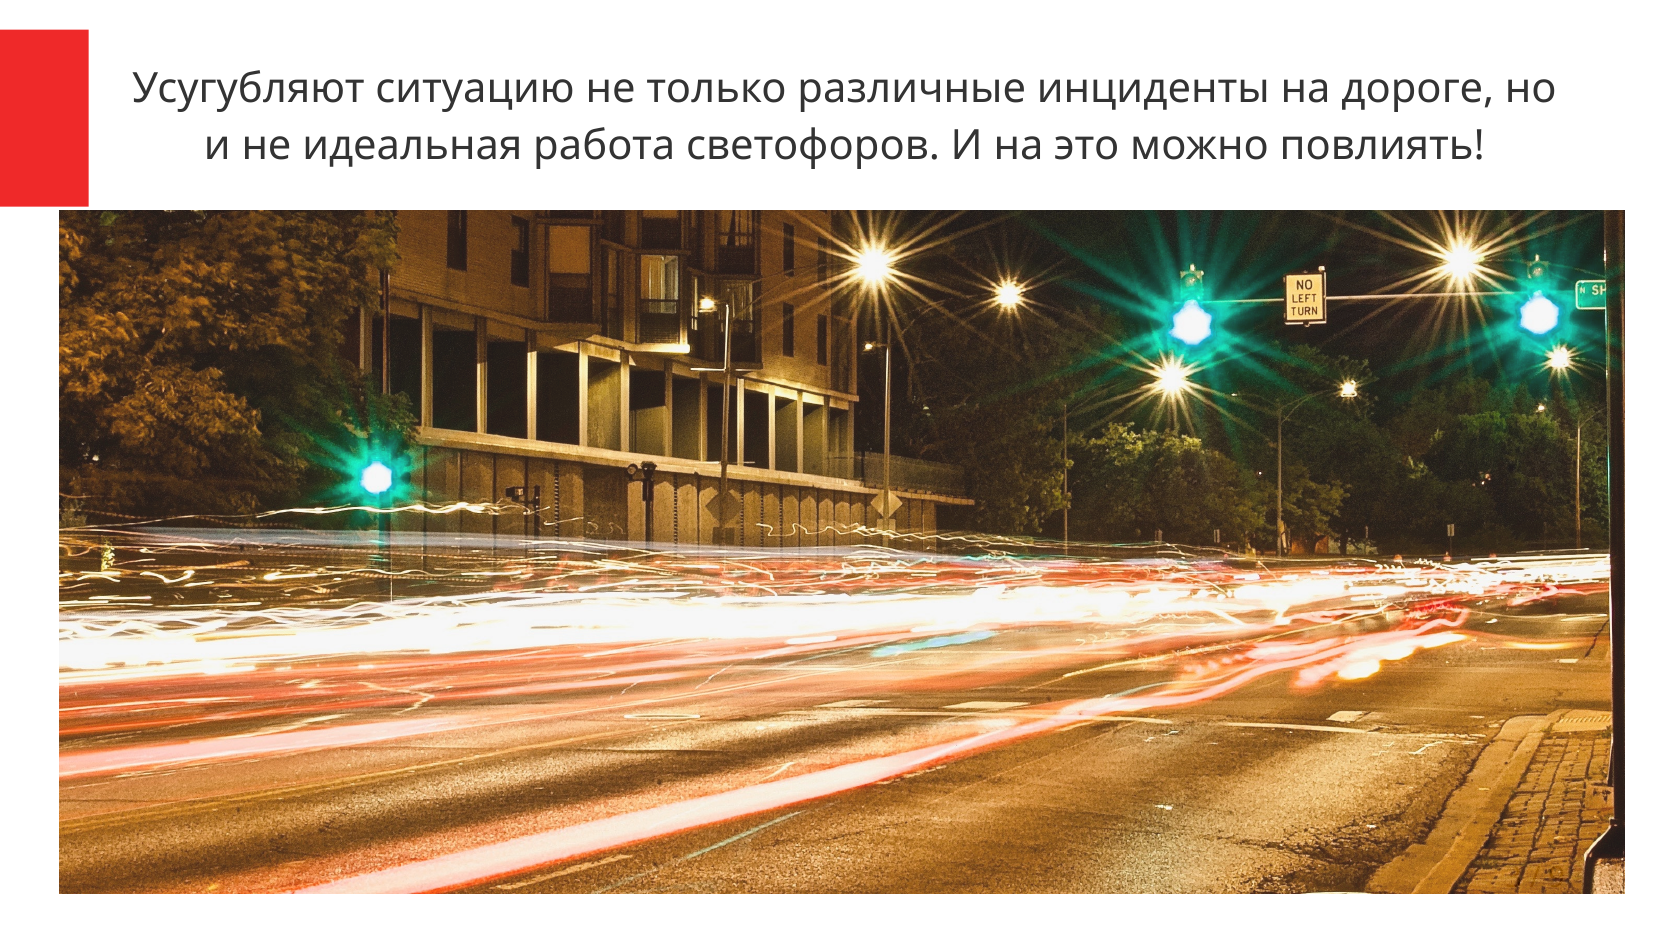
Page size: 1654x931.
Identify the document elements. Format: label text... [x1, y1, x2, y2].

title Усугубляют ситуацию не только различные инциденты на дороге, но и не идеальная работа светофоров. И на это можно повлиять! [118, 37, 1571, 193]
picture [59, 210, 1625, 894]
